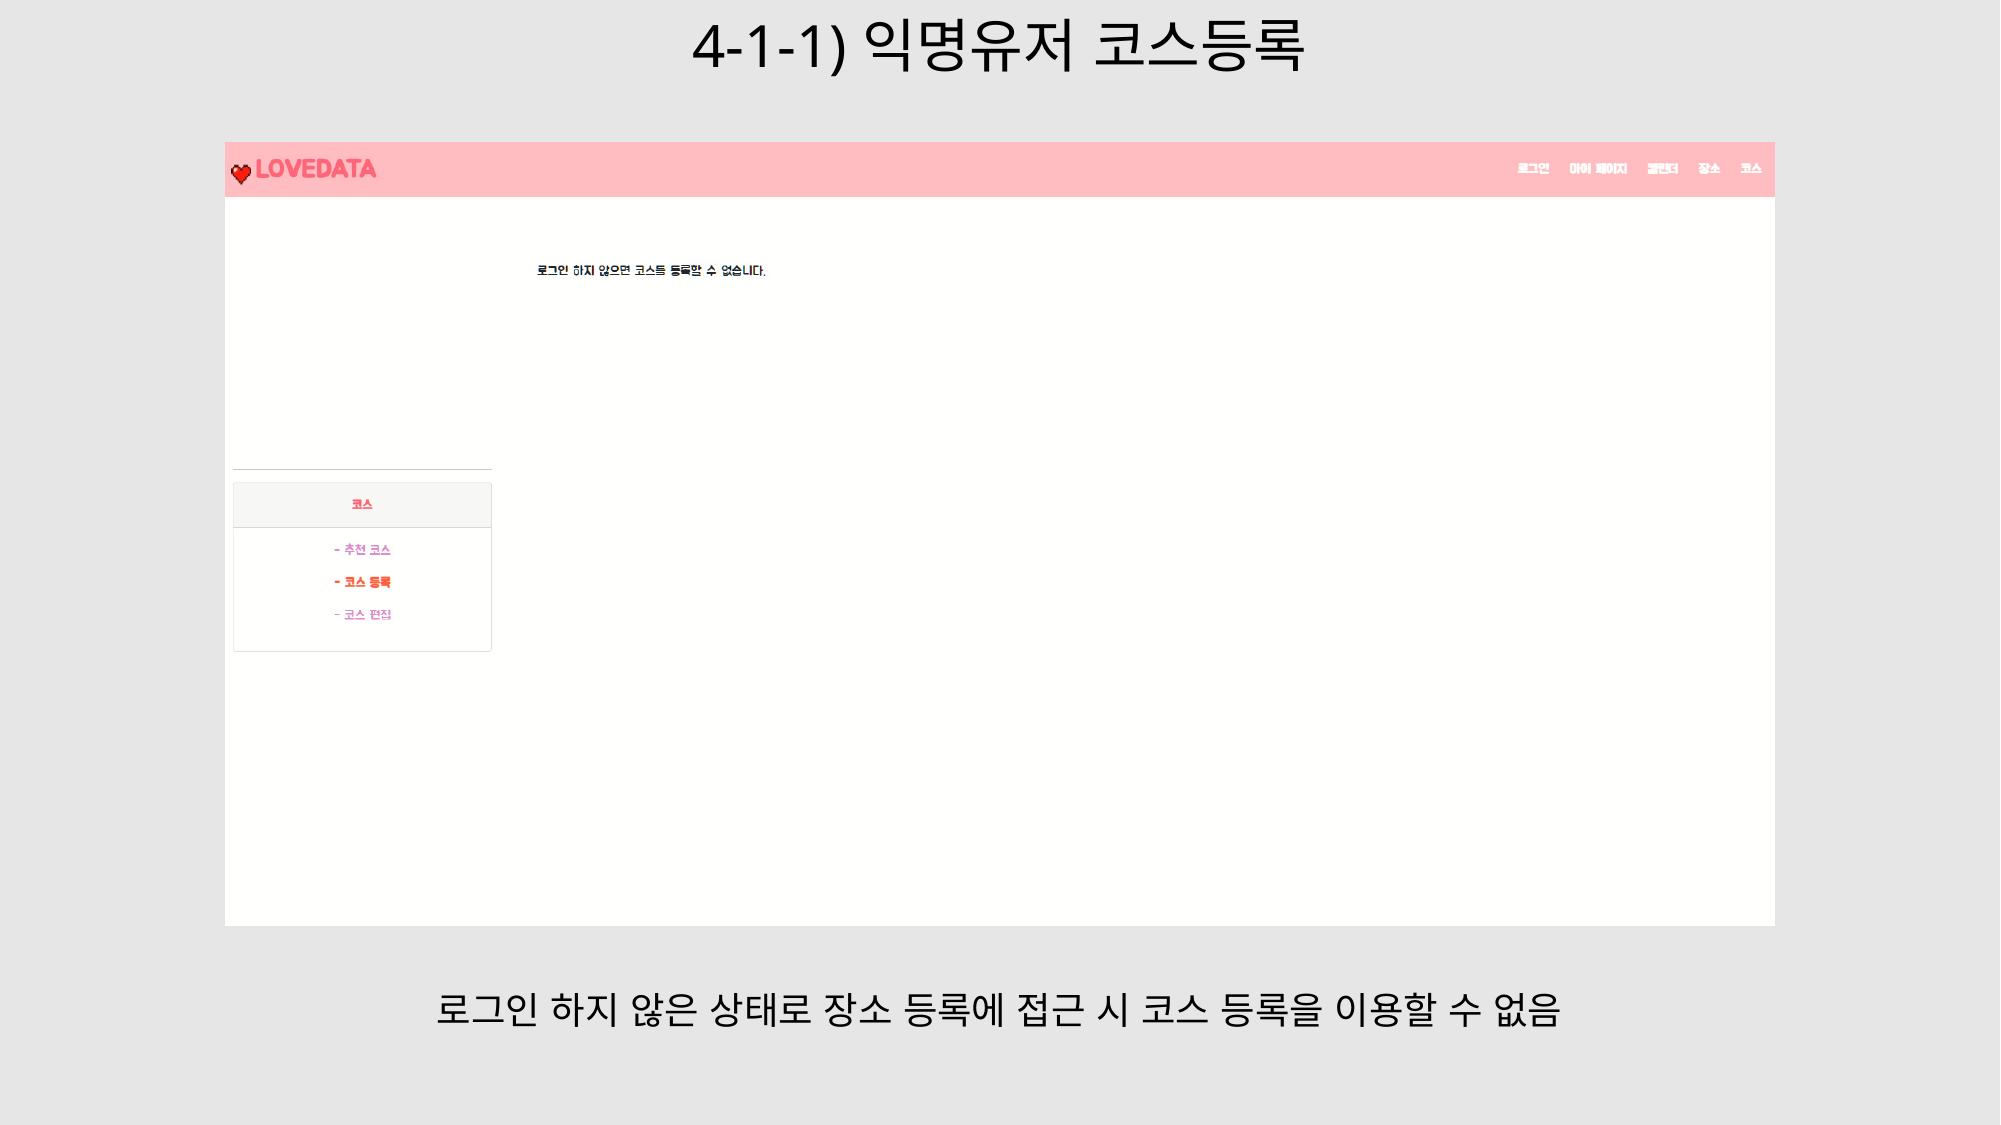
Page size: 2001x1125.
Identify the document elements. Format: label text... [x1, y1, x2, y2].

text_box 4-1-1) 익명유저 코스등록 [564, 2, 1436, 87]
picture [225, 142, 1775, 926]
text_box 로그인 하지 않은 상태로 장소 등록에 접근 시 코스 등록을 이용할 수 없음 [421, 979, 1579, 1040]
